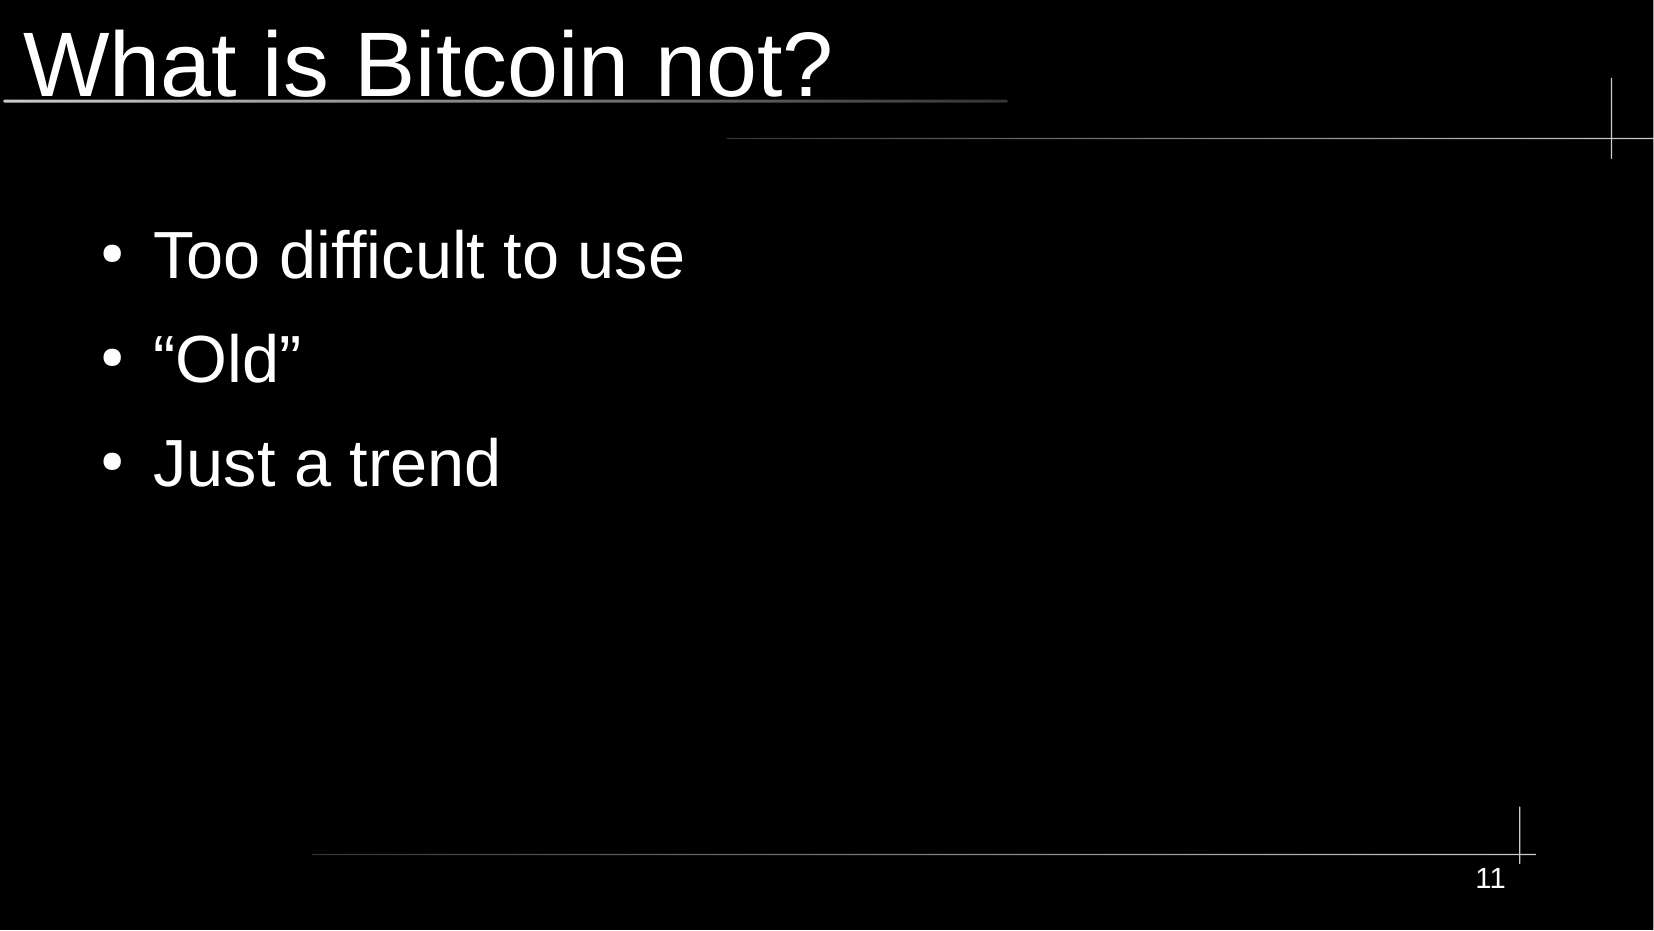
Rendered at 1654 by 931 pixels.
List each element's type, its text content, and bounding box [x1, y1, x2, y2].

list Too difficult to use “Old” Just a trend [82, 217, 1571, 758]
title What is Bitcoin not? [23, 11, 1589, 119]
